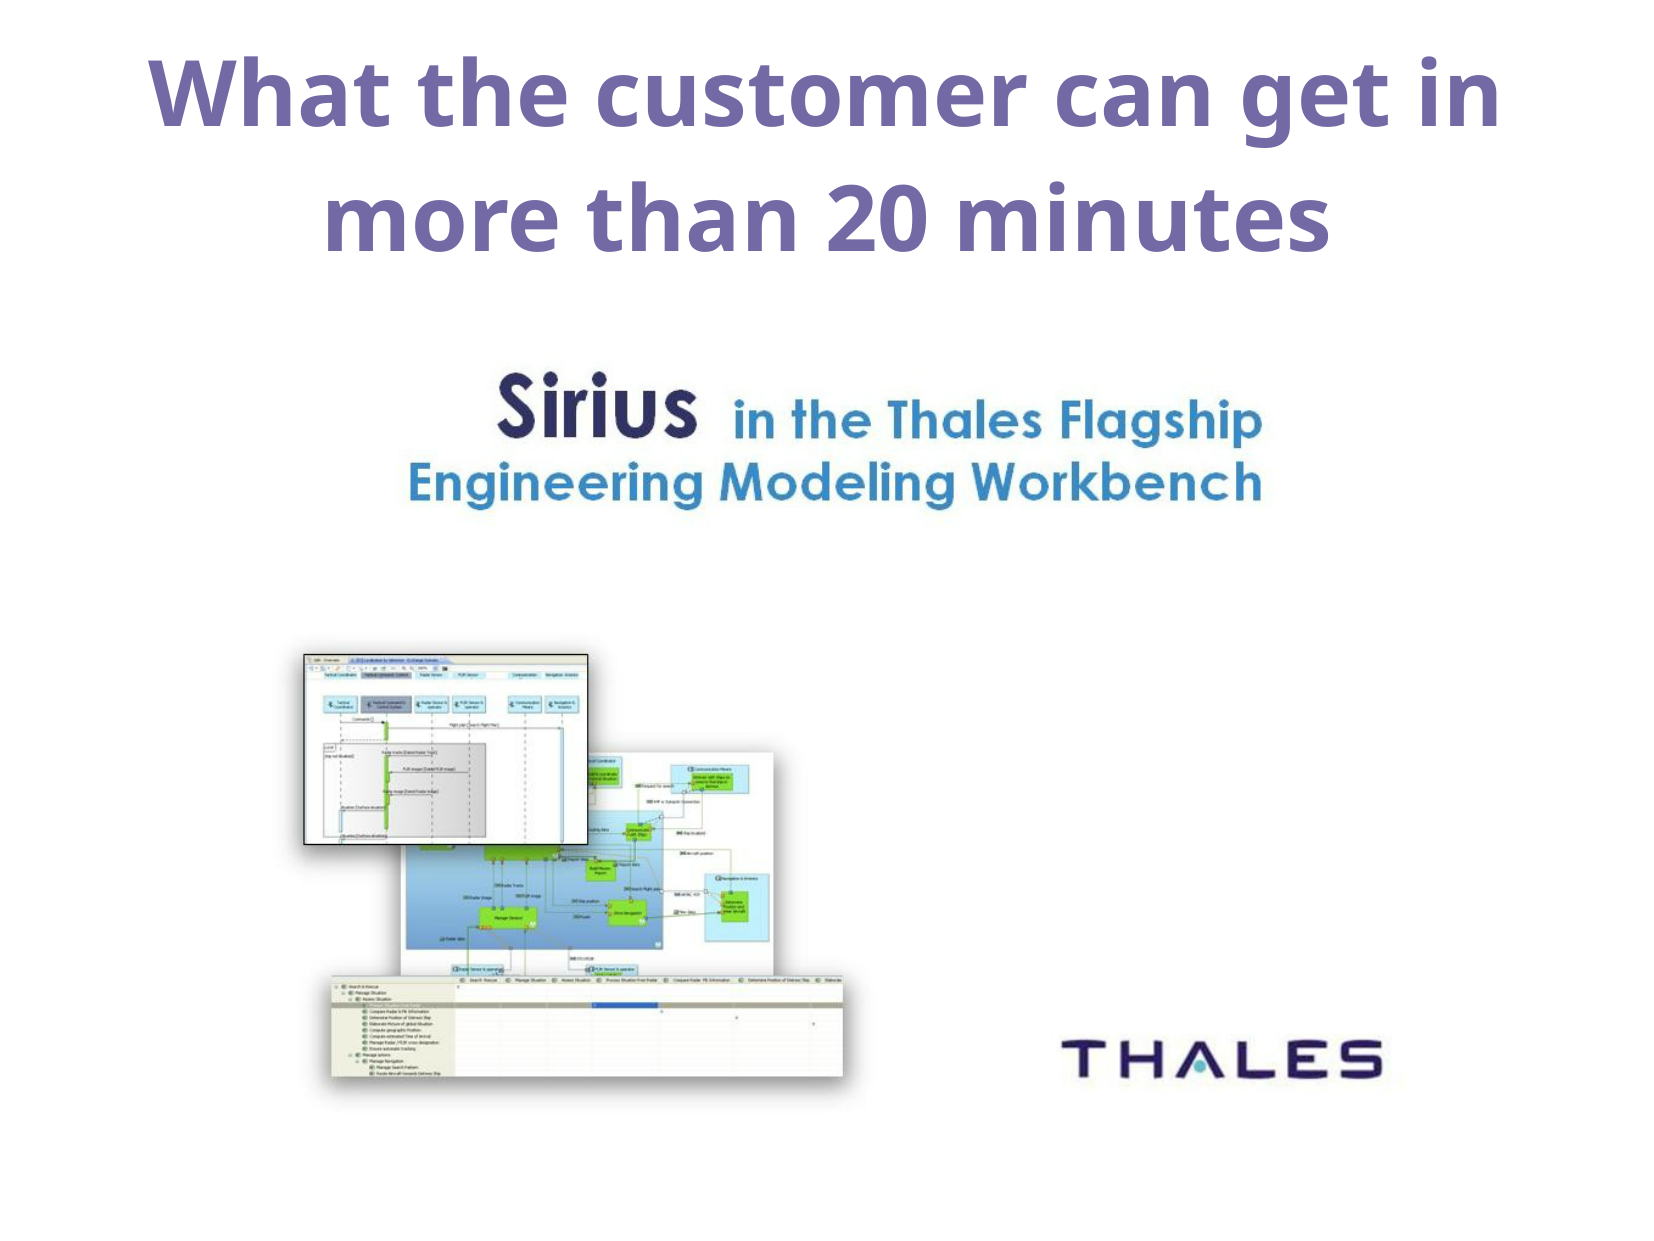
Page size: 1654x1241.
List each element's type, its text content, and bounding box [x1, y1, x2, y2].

picture [189, 268, 1464, 1146]
title What the customer can get in more than 20 minutes [82, 37, 1571, 269]
